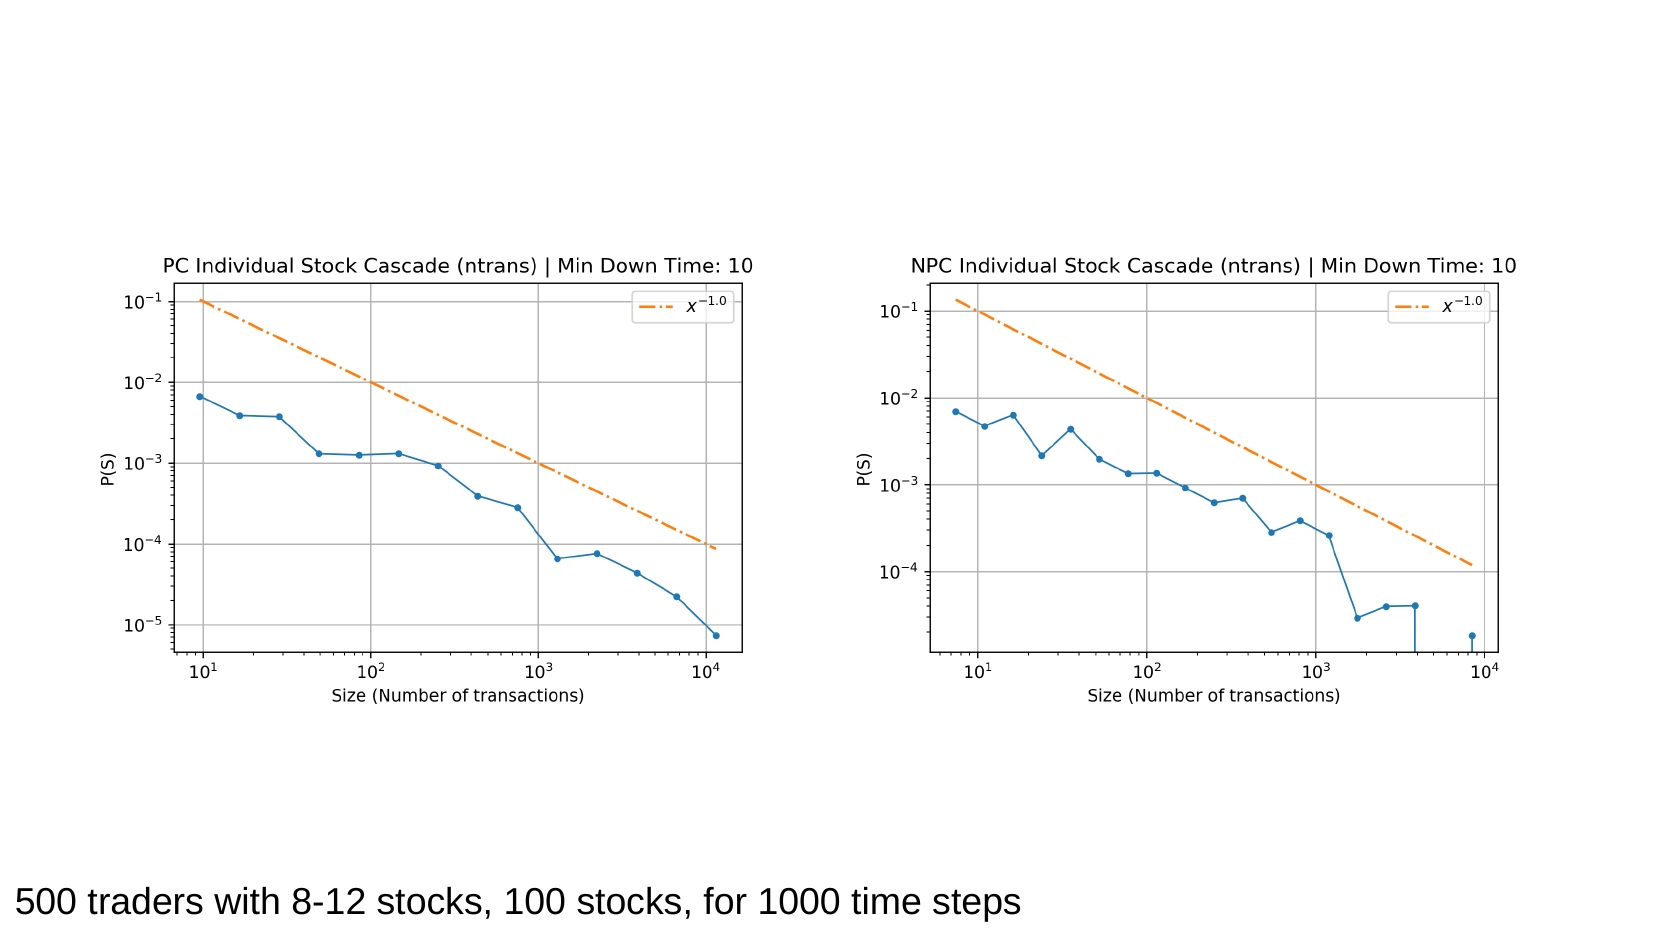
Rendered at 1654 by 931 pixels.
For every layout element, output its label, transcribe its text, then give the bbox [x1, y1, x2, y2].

text_box 500 traders with 8-12 stocks, 100 stocks, for 1000 time steps [0, 873, 1038, 931]
picture [82, 224, 815, 713]
picture [838, 224, 1571, 713]
